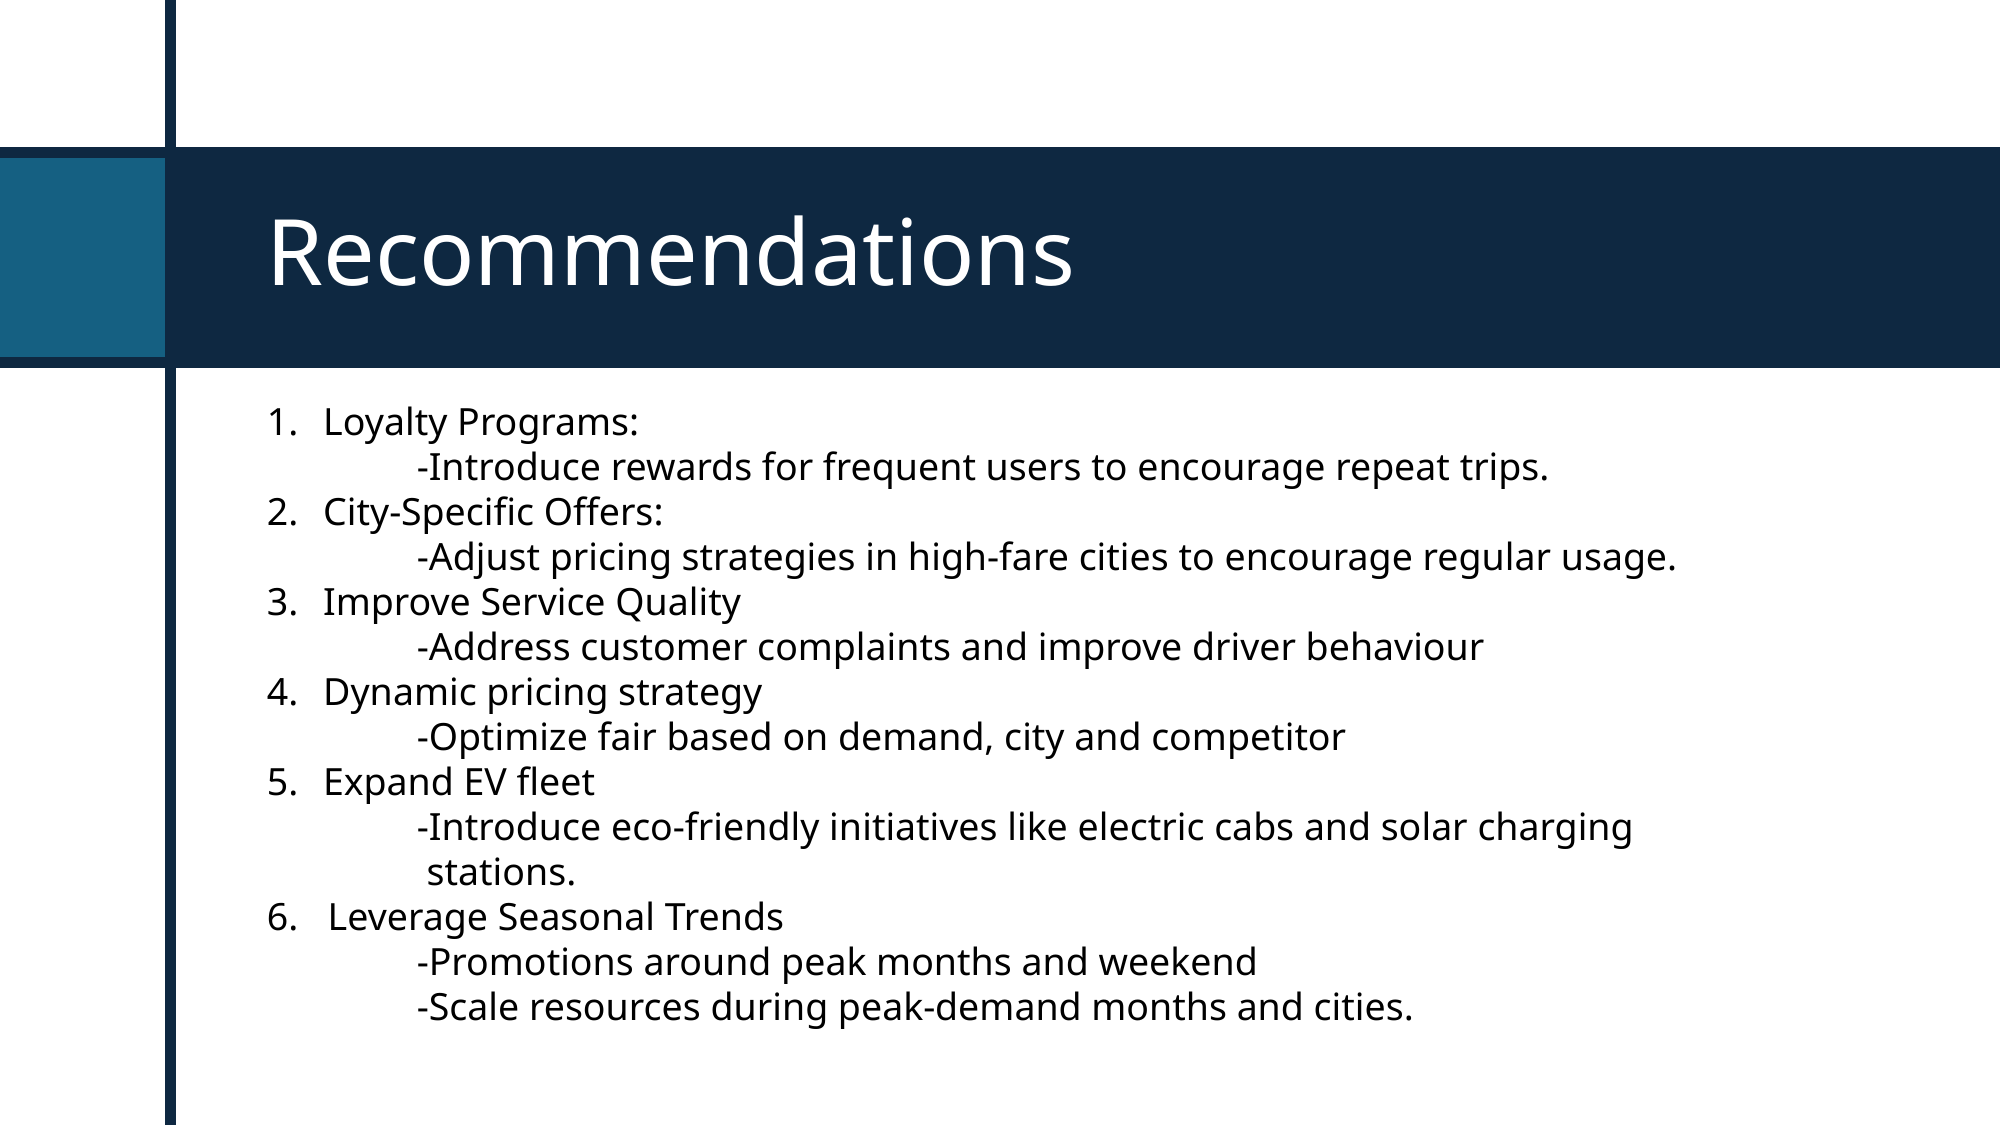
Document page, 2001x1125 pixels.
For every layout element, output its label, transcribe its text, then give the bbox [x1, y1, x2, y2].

text_box Loyalty Programs: -Introduce rewards for frequent users to encourage repeat trips. City-Specific Offers: -Adjust pricing strategies in high-fare cities to encourage regular usage. Improve Service Quality -Address customer complaints and improve driver behaviour Dynamic pricing strategy -Optimize fair based on demand, city and competitor Expand EV fleet -Introduce eco-friendly initiatives like electric cabs and solar charging stations. 6. Leverage Seasonal Trends -Promotions around peak months and weekend -Scale resources during peak-demand months and cities. [251, 390, 1878, 1088]
title Recommendations [251, 171, 1895, 341]
